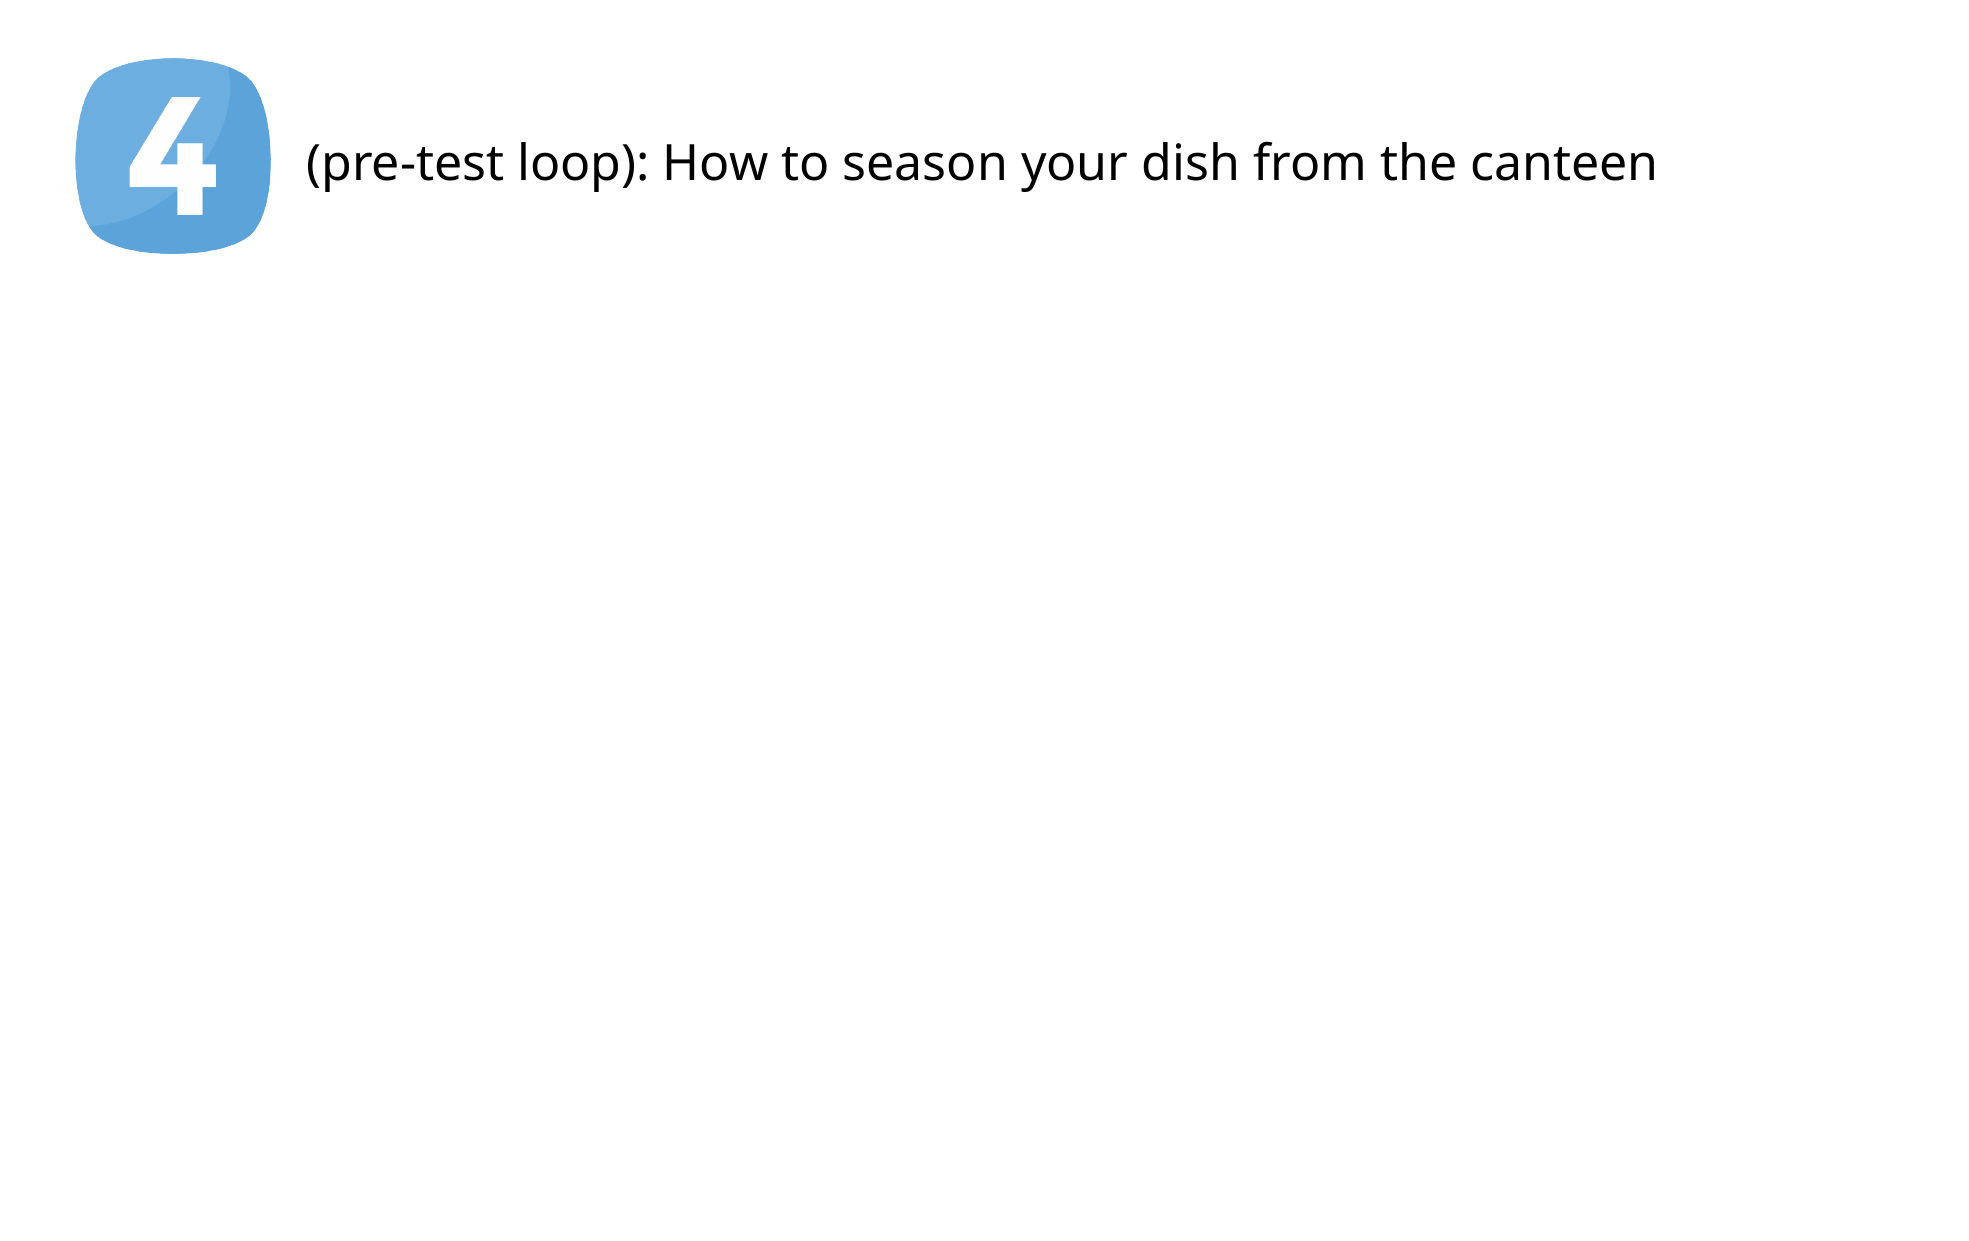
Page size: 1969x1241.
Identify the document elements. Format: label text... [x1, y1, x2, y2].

picture [75, 58, 271, 254]
text_box (pre-test loop): How to season your dish from the canteen [300, 96, 1921, 226]
